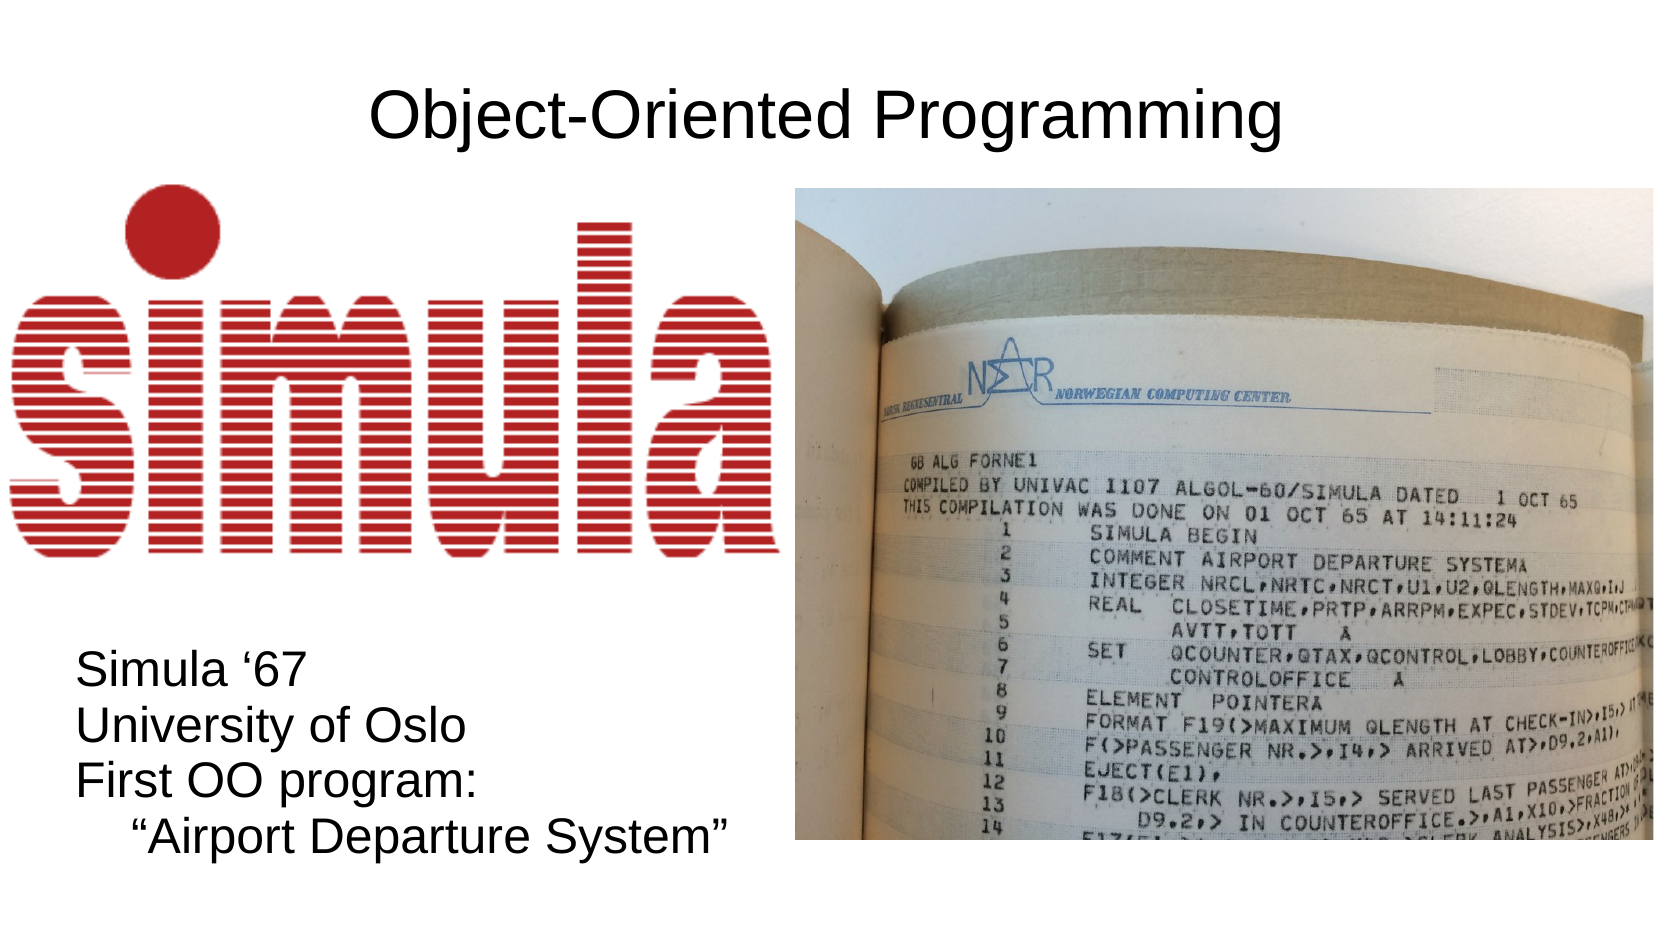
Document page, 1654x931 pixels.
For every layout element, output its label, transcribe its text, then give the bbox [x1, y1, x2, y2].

picture [4, 181, 784, 564]
title Object-Oriented Programming [82, 37, 1571, 193]
picture [795, 188, 1654, 841]
text_box Simula ‘67 University of Oslo First OO program: “Airport Departure System” [60, 633, 744, 872]
